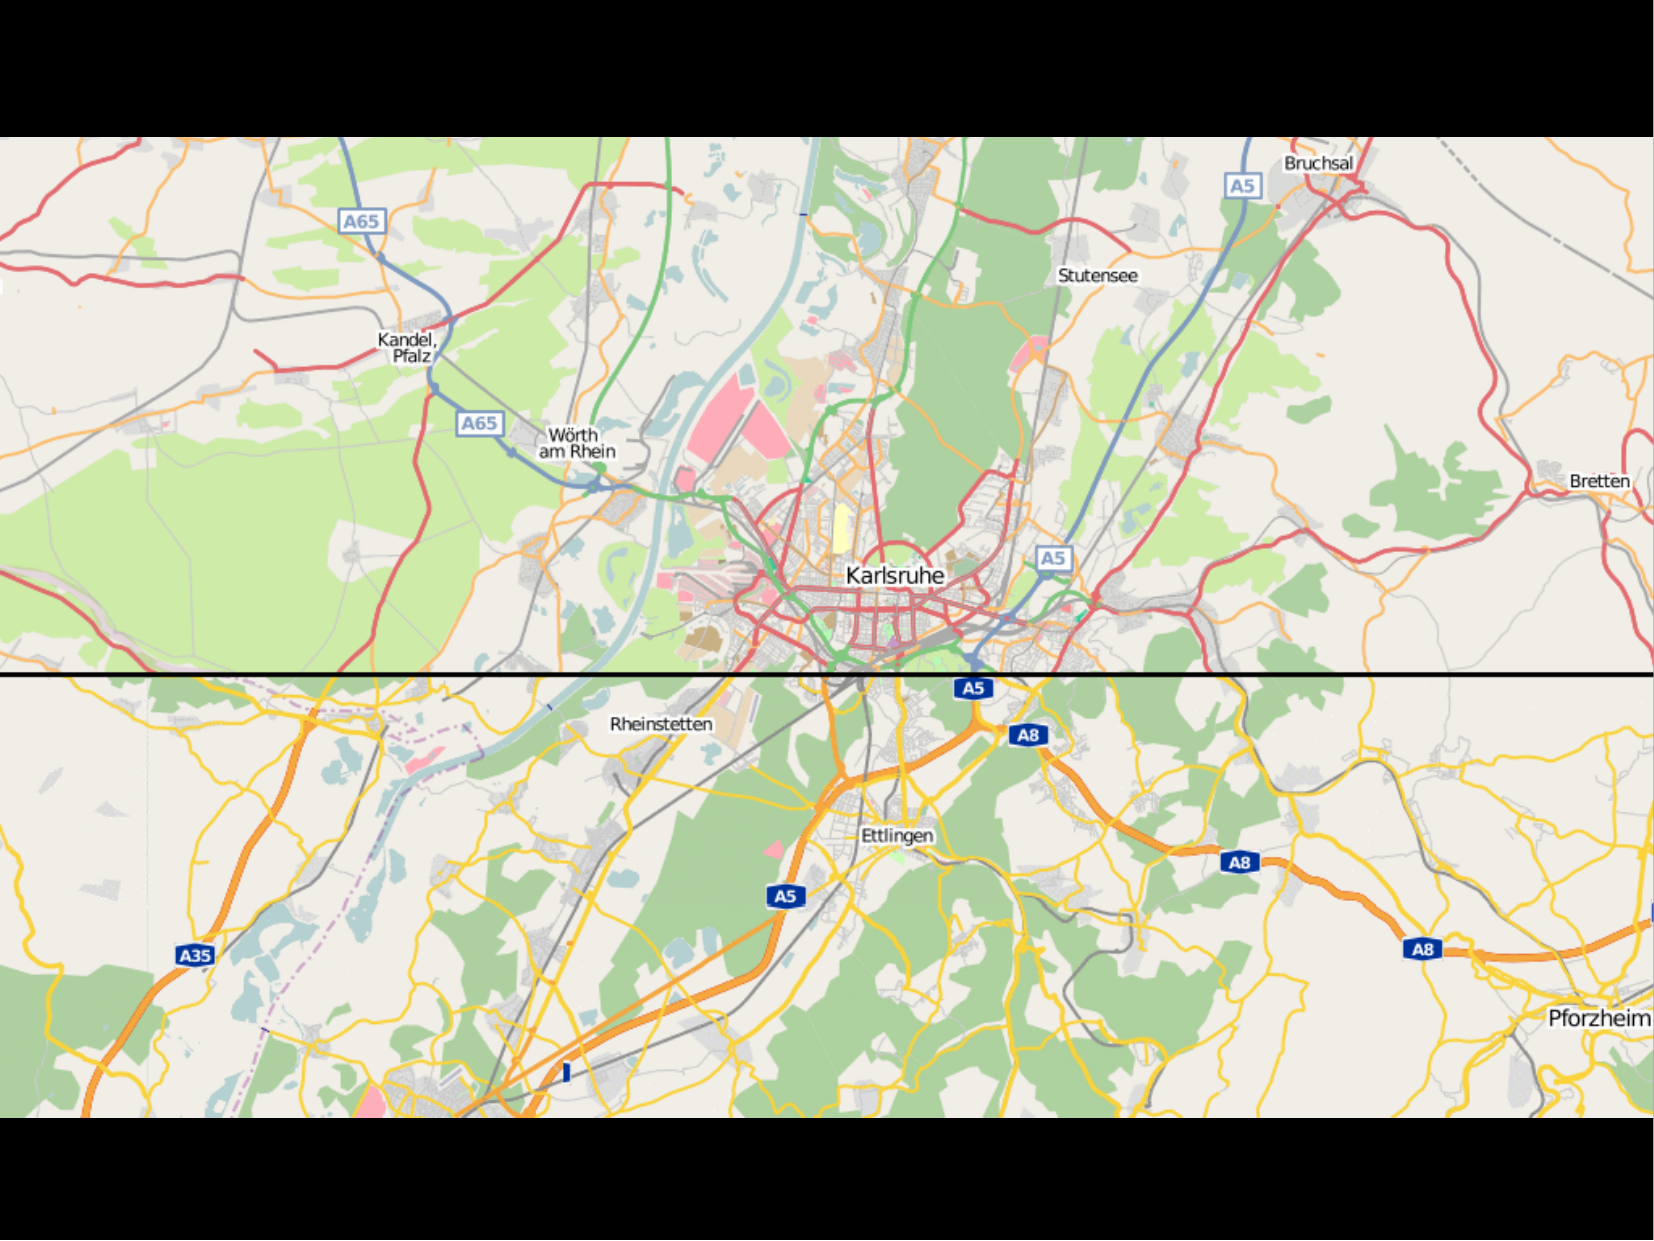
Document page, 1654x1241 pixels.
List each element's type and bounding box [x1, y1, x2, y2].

picture [0, 137, 1654, 1118]
